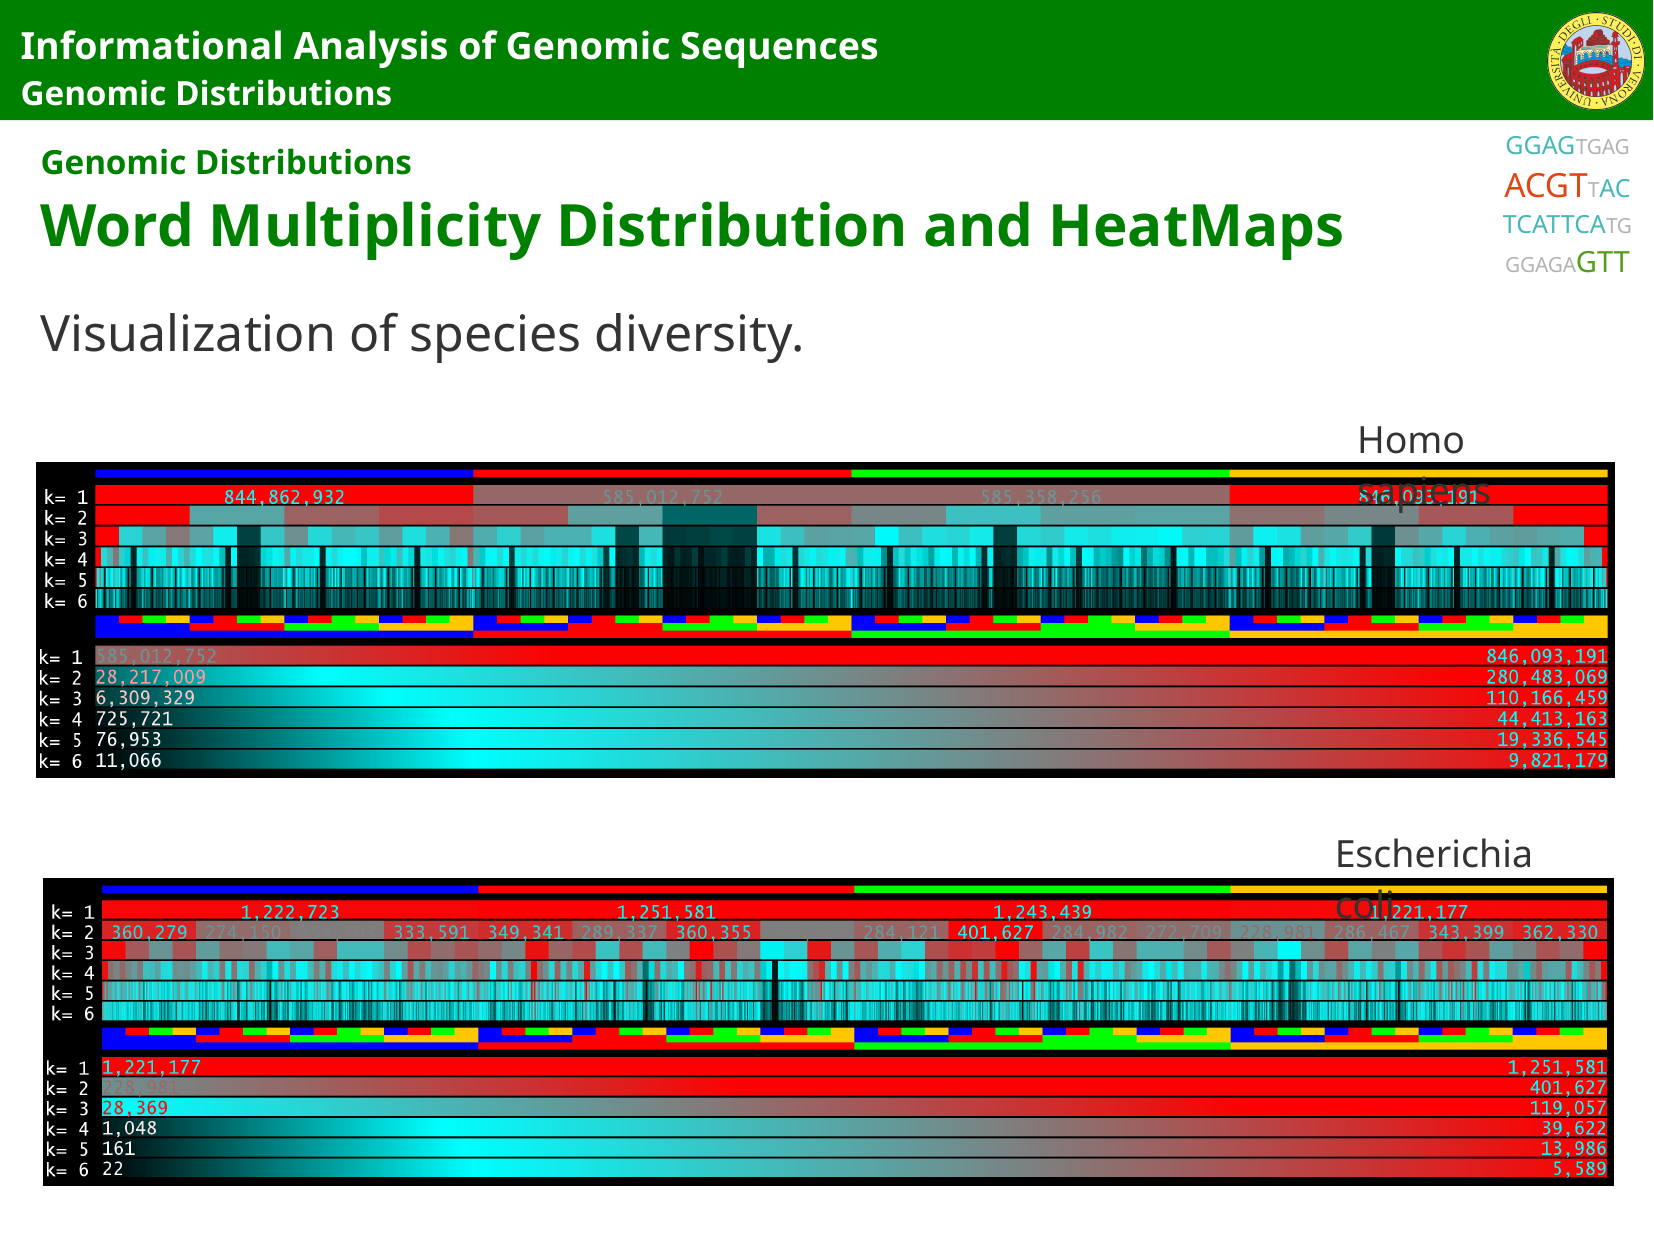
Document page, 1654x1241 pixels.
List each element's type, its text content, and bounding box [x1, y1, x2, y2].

text_box Informational Analysis of Genomic Sequences Genomic Distributions [5, 11, 1416, 107]
text_box Genomic Distributions Word Multiplicity Distribution and HeatMaps Visualization of species diversity. [25, 131, 1621, 406]
text_box Homo sapiens [1342, 406, 1613, 464]
text_box [0, 0, 1653, 121]
text_box GGAGTGAGACGTTACTCATTCATGGGAGAGTT [1485, 120, 1651, 263]
picture [43, 878, 1614, 1186]
picture [1547, 12, 1645, 110]
picture [36, 462, 1615, 778]
text_box Escherichia coli [1320, 819, 1613, 878]
